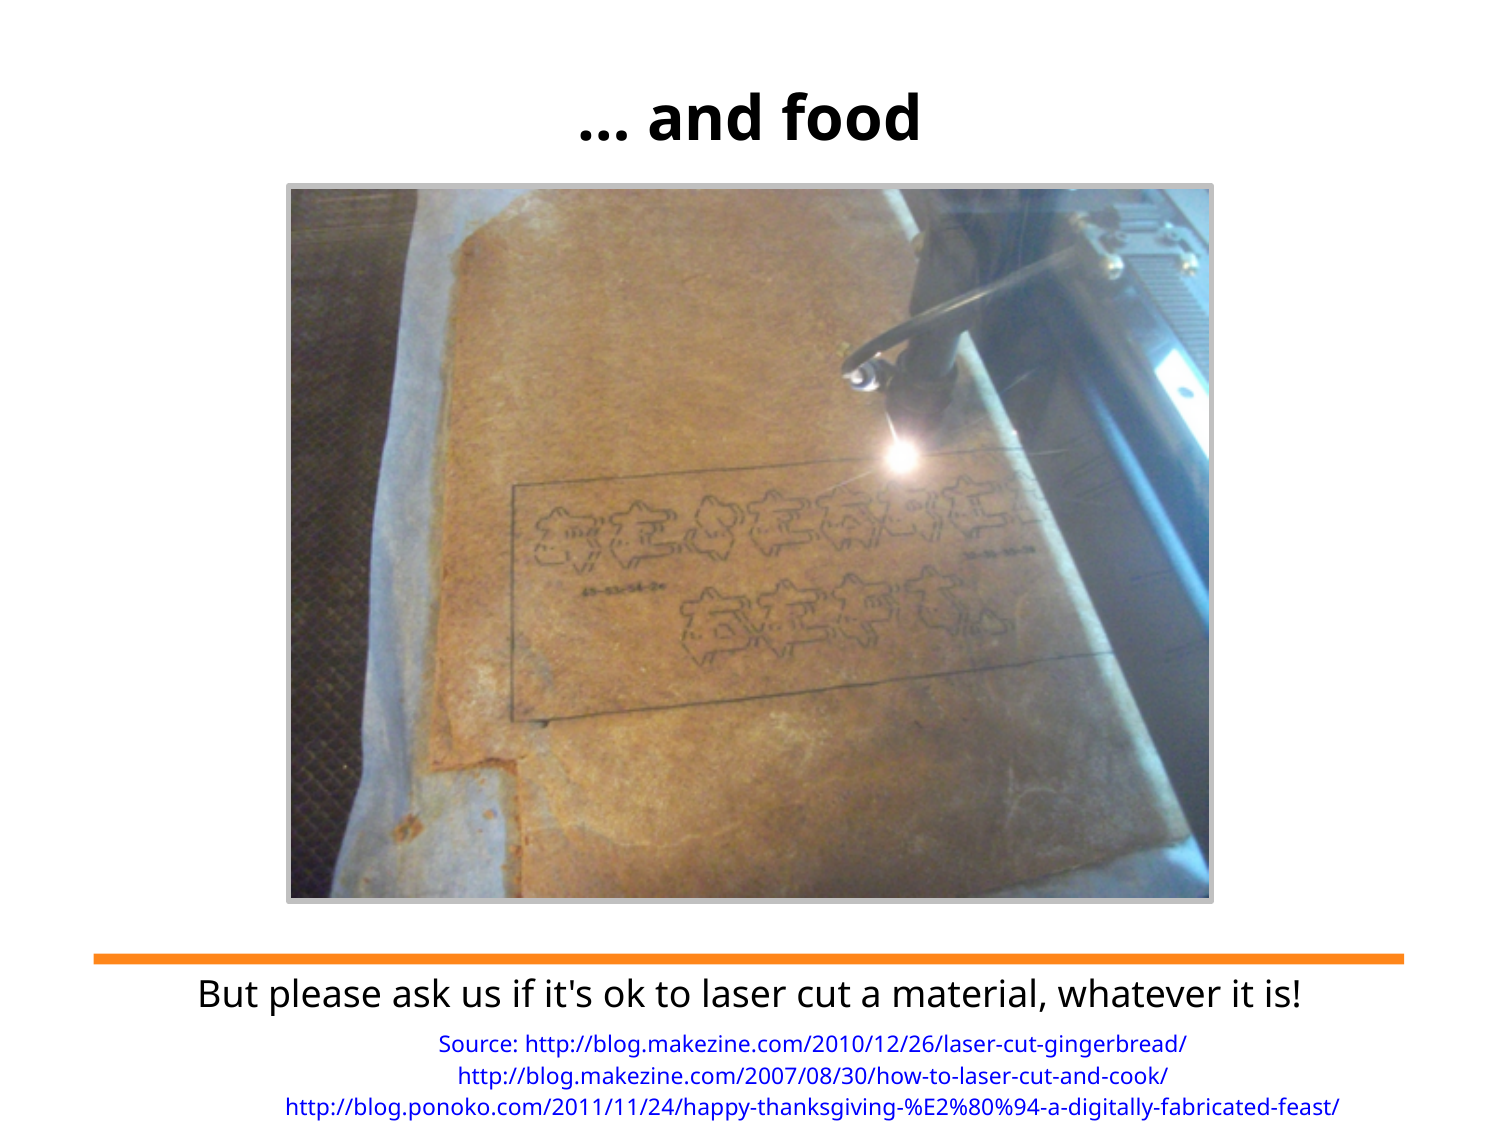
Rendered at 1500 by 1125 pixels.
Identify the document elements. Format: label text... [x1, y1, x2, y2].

title … and food [75, 44, 1426, 188]
picture [0, 0, 1500, 1125]
text_box But please ask us if it's ok to laser cut a material, whatever it is! [147, 960, 1353, 1020]
text_box Source: http://blog.makezine.com/2010/12/26/laser-cut-gingerbread/ http://blog.makezine.com/2007/08/30/how-to-laser-cut-and-cook/ http://blog.ponoko.com/2011/11/24/happy-thanksgiving-%E2%80%94-a-digitally-fabricated-feast/ [270, 1021, 1230, 1125]
